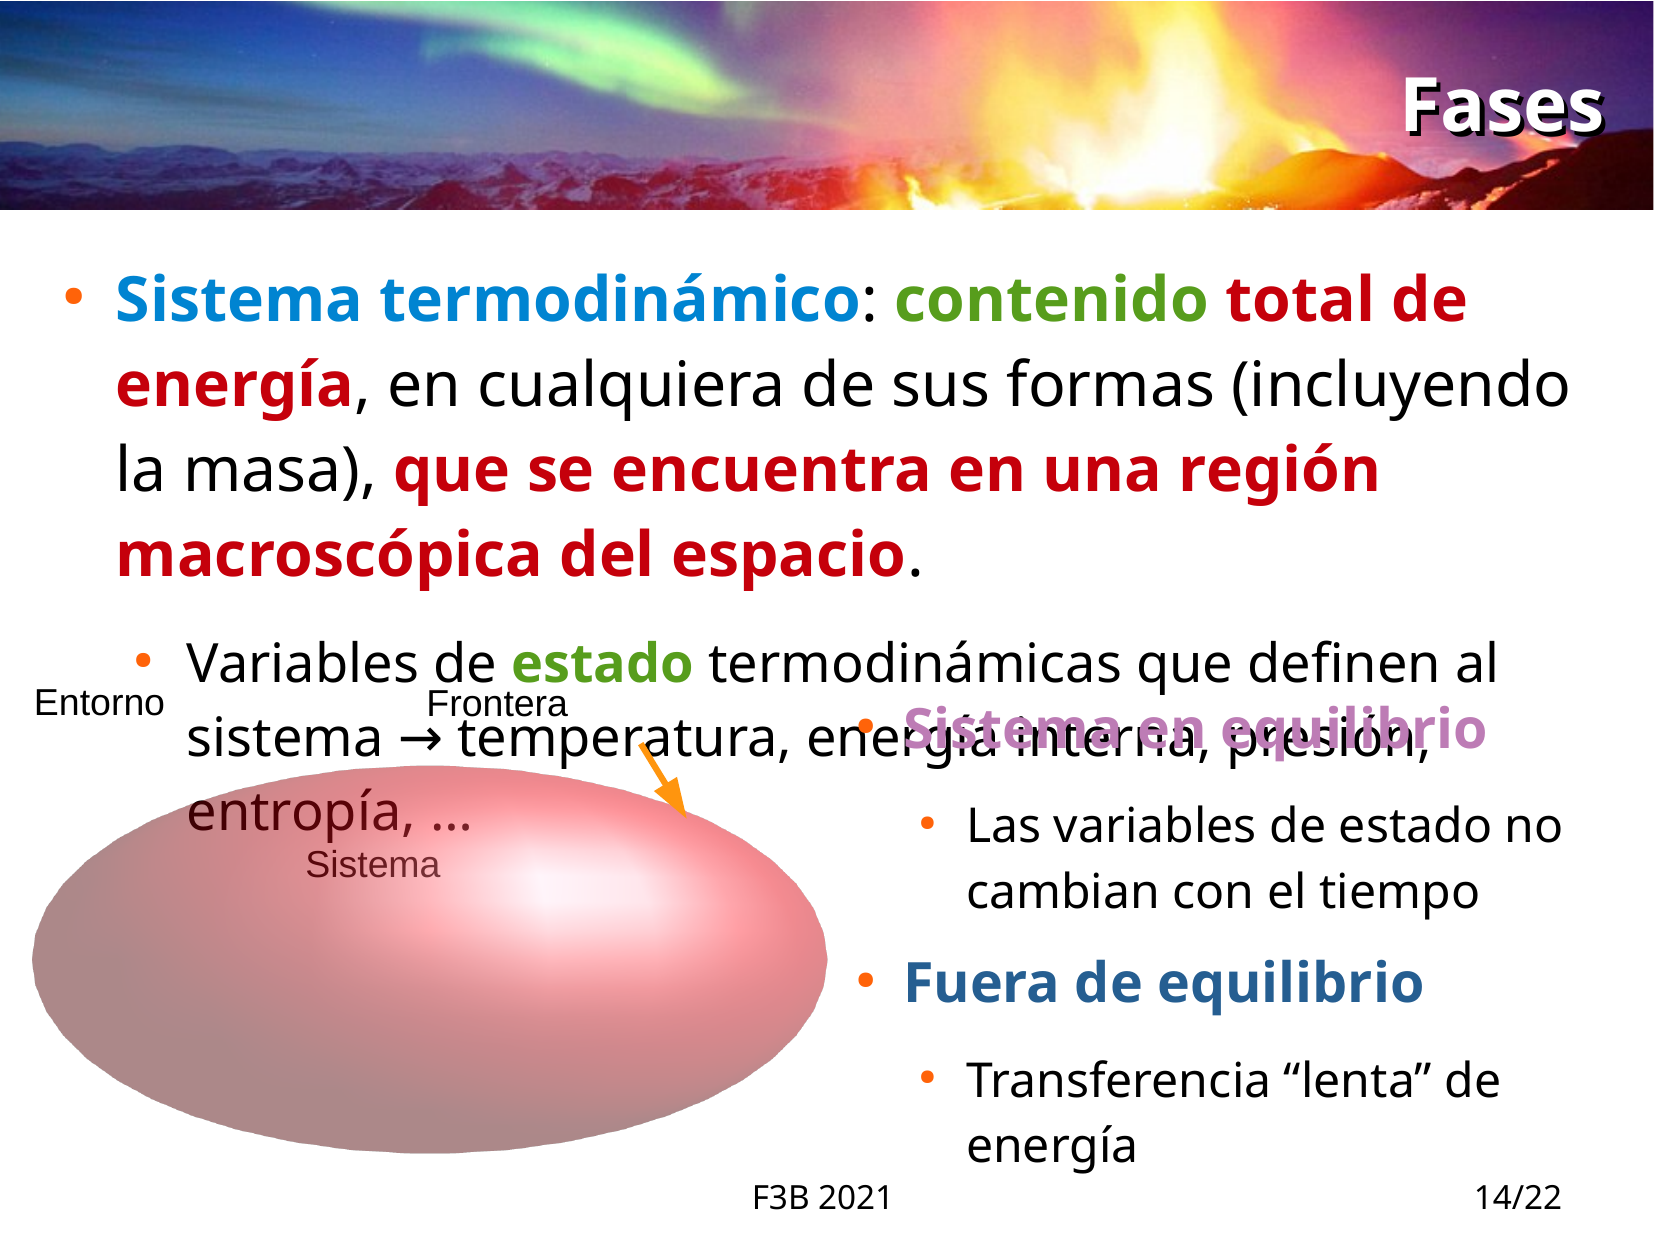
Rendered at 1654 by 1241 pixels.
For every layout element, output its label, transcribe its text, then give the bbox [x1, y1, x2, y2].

list Sistema en equilibrio Las variables de estado no cambian con el tiempo Fuera de equilibrio Transferencia “lenta” de energía [840, 689, 1606, 1185]
list Sistema termodinámico: contenido total de energía, en cualquiera de sus formas (incluyendo la masa), que se encuentra en una región macroscópica del espacio. Variables de estado termodinámicas que definen al sistema → temperatura, energía interna, presión, entropía, … [45, 255, 1606, 1156]
text_box Frontera [411, 675, 647, 761]
text_box Entorno [19, 673, 248, 760]
picture [0, 1, 1654, 210]
title Fases [45, 15, 1606, 191]
